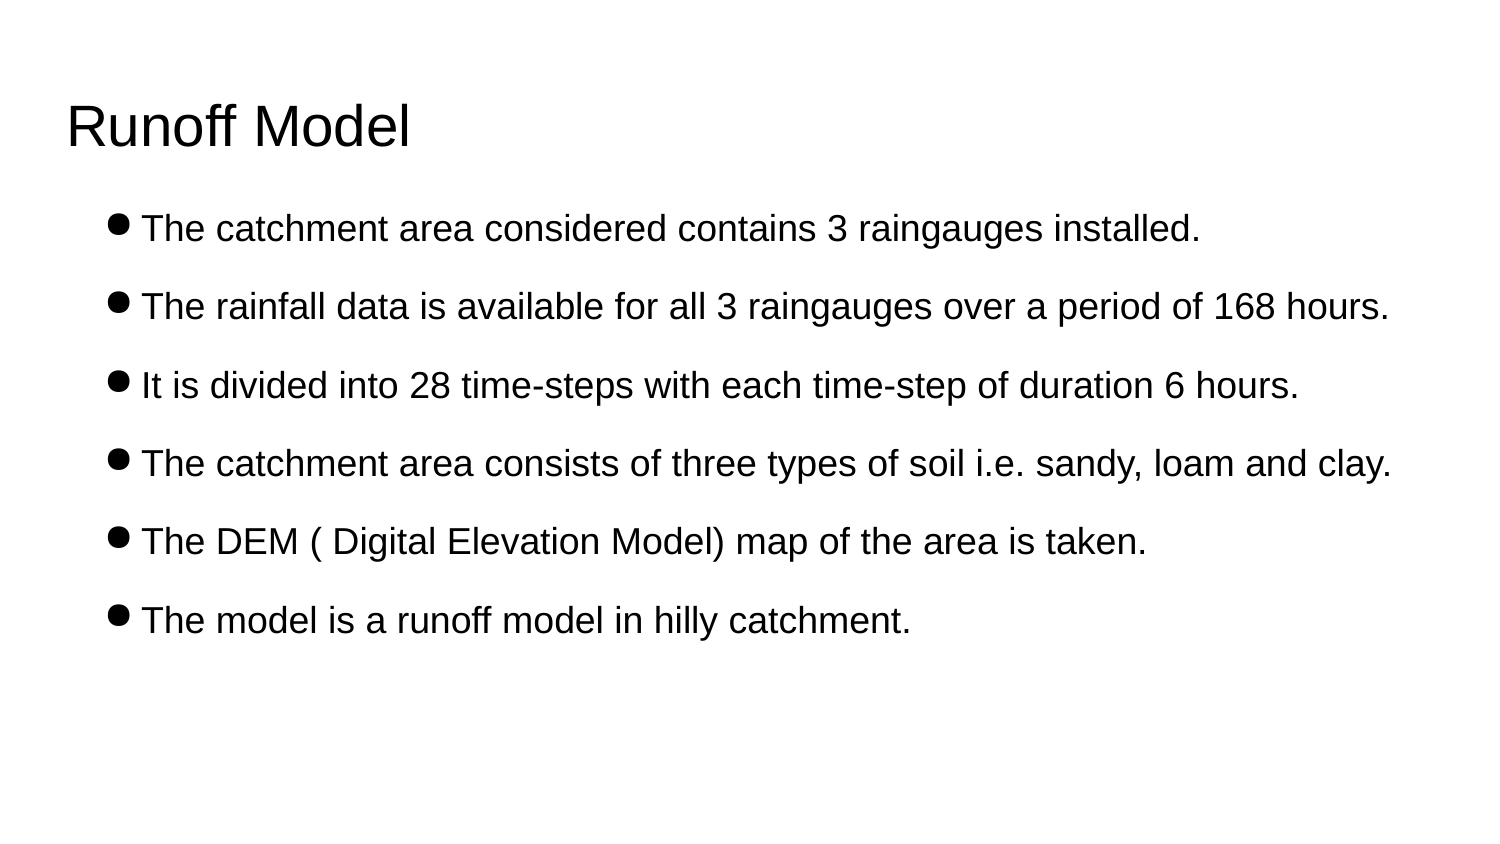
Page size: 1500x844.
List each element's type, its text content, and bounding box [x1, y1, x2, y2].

list The catchment area considered contains 3 raingauges installed. The rainfall data is available for all 3 raingauges over a period of 168 hours. It is divided into 28 time-steps with each time-step of duration 6 hours. The catchment area consists of three types of soil i.e. sandy, loam and clay. The DEM ( Digital Elevation Model) map of the area is taken. The model is a runoff model in hilly catchment. [51, 189, 1449, 750]
title Runoff Model [51, 72, 1449, 167]
